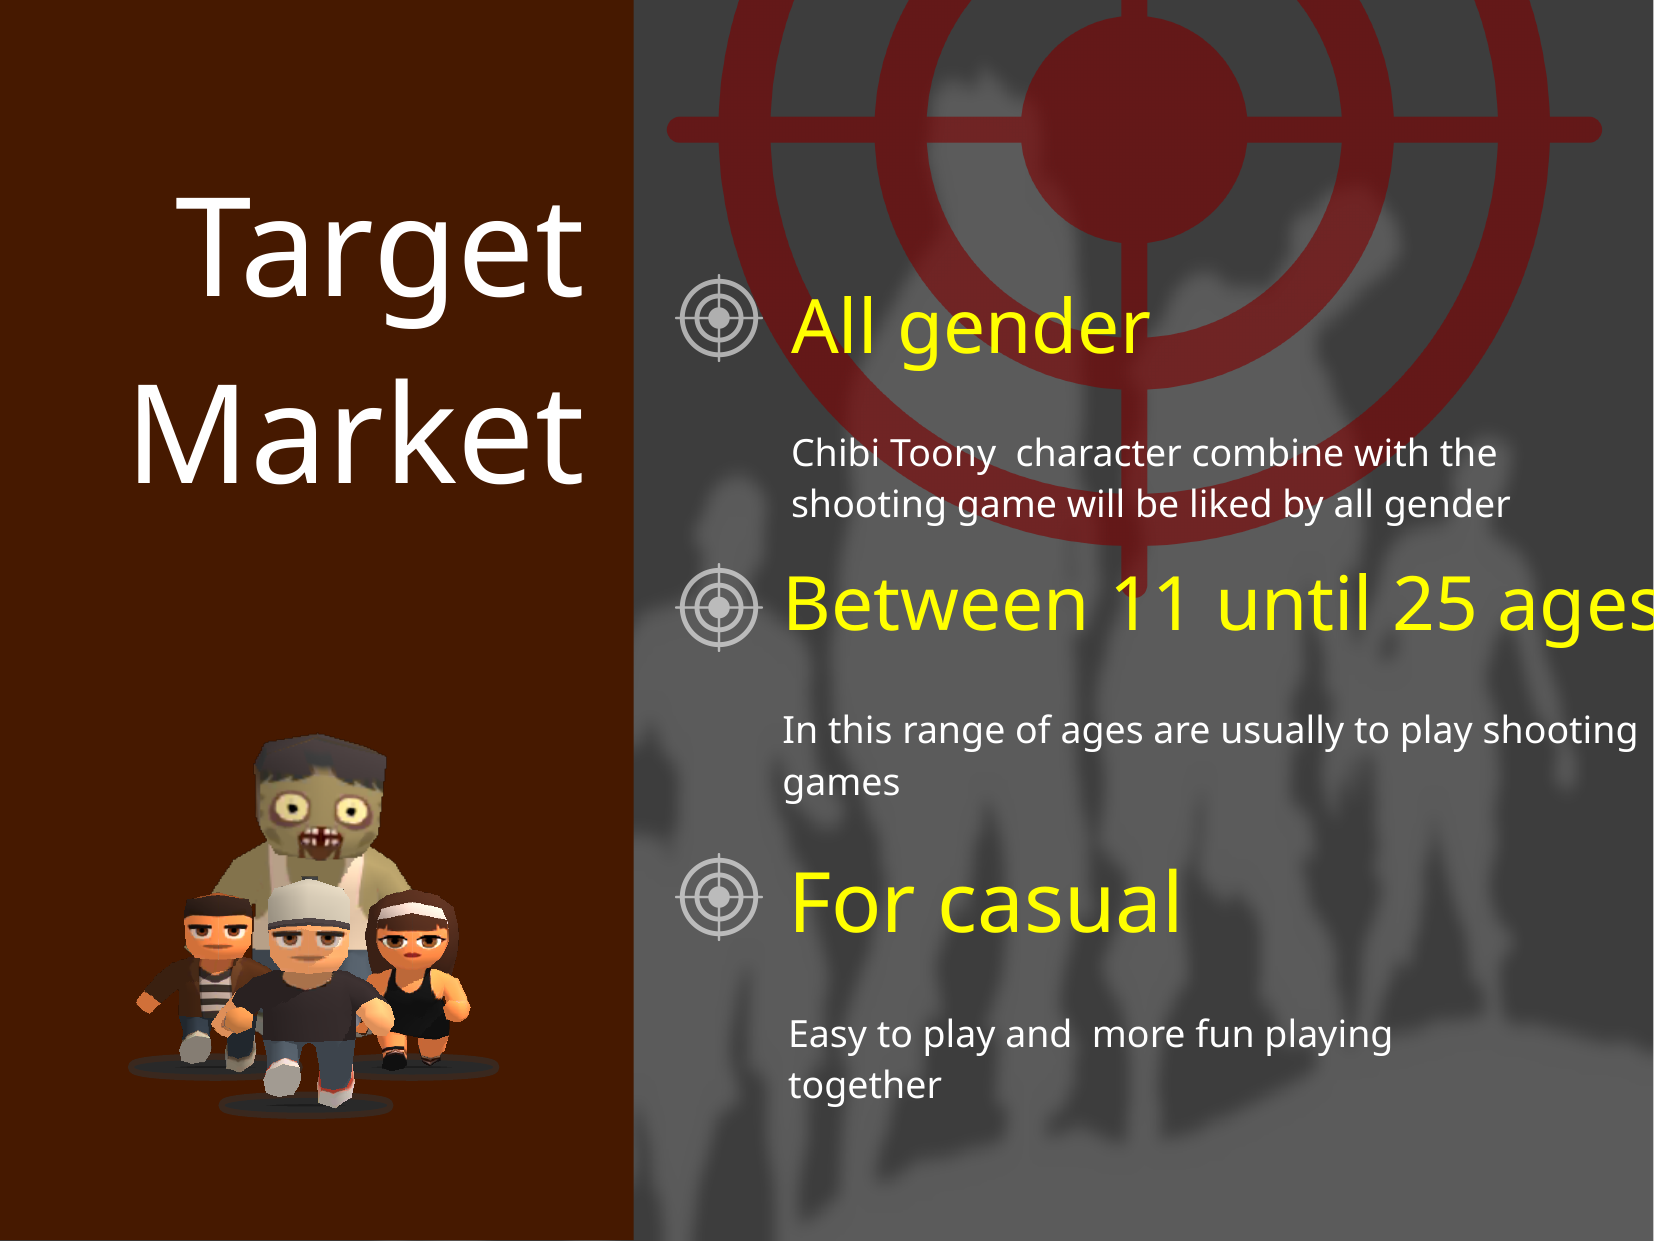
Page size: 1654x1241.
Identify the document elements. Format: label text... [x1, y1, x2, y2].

text_box Between 11 until 25 ages In this range of ages are usually to play shooting games [767, 543, 1654, 787]
picture [120, 719, 502, 1119]
text_box [0, 0, 634, 1241]
text_box Target Market [75, 141, 601, 661]
picture [634, 0, 1654, 1241]
text_box All gender Chibi Toony character combine with the shooting game will be liked by all gender [776, 265, 1591, 543]
picture [810, 787, 820, 793]
picture [788, 787, 799, 793]
text_box For casual Easy to play and more fun playing together [773, 836, 1475, 1054]
